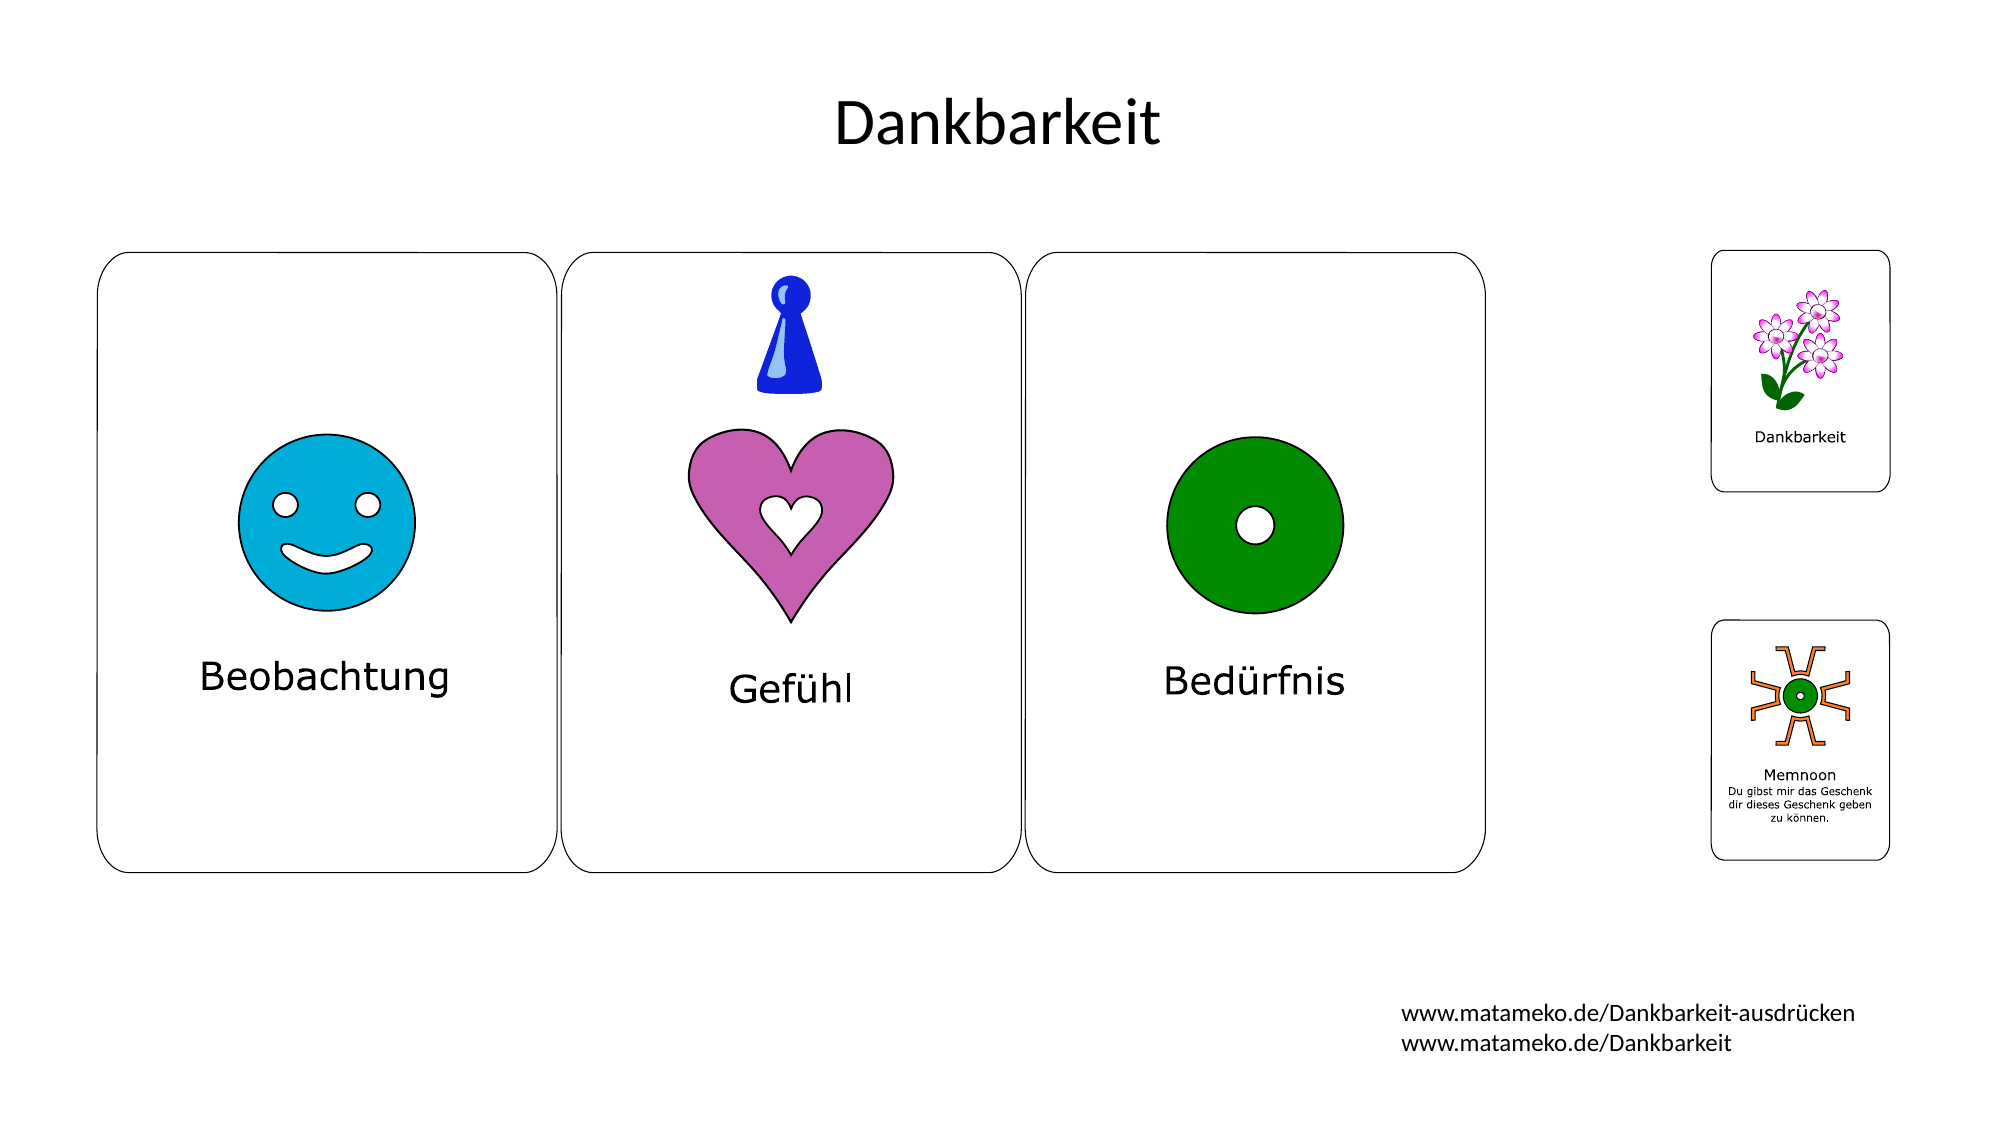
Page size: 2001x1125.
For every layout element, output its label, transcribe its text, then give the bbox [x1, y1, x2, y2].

text_box [1776, 433, 1784, 443]
text_box [1753, 313, 1799, 360]
text_box [1860, 788, 1865, 796]
text_box [1777, 391, 1805, 411]
text_box [688, 429, 894, 623]
text_box [1809, 772, 1827, 781]
text_box [1785, 430, 1811, 443]
text_box [1765, 769, 1775, 781]
text_box [782, 672, 797, 703]
text_box [1167, 437, 1344, 614]
text_box [1839, 802, 1845, 811]
text_box [1797, 333, 1844, 379]
text_box [364, 662, 378, 691]
text_box [1166, 666, 1188, 695]
text_box [341, 660, 360, 690]
text_box [238, 434, 416, 611]
text_box [1830, 800, 1836, 809]
text_box [1846, 800, 1871, 809]
text_box [759, 681, 780, 704]
text_box [1800, 815, 1806, 822]
text_box [1828, 772, 1836, 781]
text_box [1757, 786, 1773, 796]
text_box [1786, 772, 1799, 781]
text_box [1796, 290, 1840, 334]
text_box [1751, 671, 1781, 721]
text_box [1761, 373, 1779, 401]
text_box [1820, 815, 1826, 822]
text_box [1784, 800, 1791, 809]
text_box [1820, 671, 1850, 721]
text_box [202, 661, 224, 690]
text_box [405, 668, 424, 690]
text_box [1729, 787, 1736, 796]
text_box [1327, 672, 1345, 696]
text_box [1756, 431, 1774, 443]
text_box [1805, 789, 1817, 796]
text_box [1776, 646, 1826, 677]
text_box [1747, 788, 1753, 798]
text_box [730, 674, 756, 704]
text_box www.matameko.de/Dankbarkeit-ausdrücken www.matameko.de/Dankbarkeit [1386, 989, 1872, 1064]
text_box [1783, 678, 1818, 713]
text_box [822, 672, 841, 703]
text_box [1801, 772, 1808, 781]
text_box [1807, 815, 1819, 822]
text_box [1853, 789, 1859, 796]
text_box [1792, 802, 1809, 809]
text_box [429, 668, 448, 698]
text_box [297, 668, 316, 691]
text_box [1776, 715, 1826, 746]
text_box [1318, 673, 1322, 695]
text_box [320, 668, 338, 691]
text_box [1840, 431, 1846, 443]
text_box [1821, 787, 1828, 796]
text_box [1214, 665, 1233, 696]
text_box [1847, 786, 1852, 796]
text_box [1729, 800, 1738, 809]
text_box [1239, 673, 1257, 696]
text_box [1777, 787, 1789, 796]
text_box [1293, 672, 1312, 695]
text_box [1823, 802, 1829, 809]
text_box [1866, 786, 1873, 796]
text_box [1813, 430, 1836, 443]
text_box [798, 681, 816, 704]
text_box [1829, 789, 1846, 796]
text_box [757, 275, 822, 394]
text_box [381, 668, 399, 691]
text_box [1810, 800, 1822, 809]
text_box [1191, 672, 1211, 696]
text_box [250, 668, 270, 691]
text_box Dankbarkeit [819, 70, 1181, 167]
text_box [1798, 786, 1804, 796]
text_box [227, 668, 247, 691]
text_box [1787, 813, 1799, 822]
text_box [1263, 664, 1292, 695]
text_box [275, 660, 294, 691]
text_box [1777, 772, 1785, 781]
text_box [1746, 800, 1780, 809]
